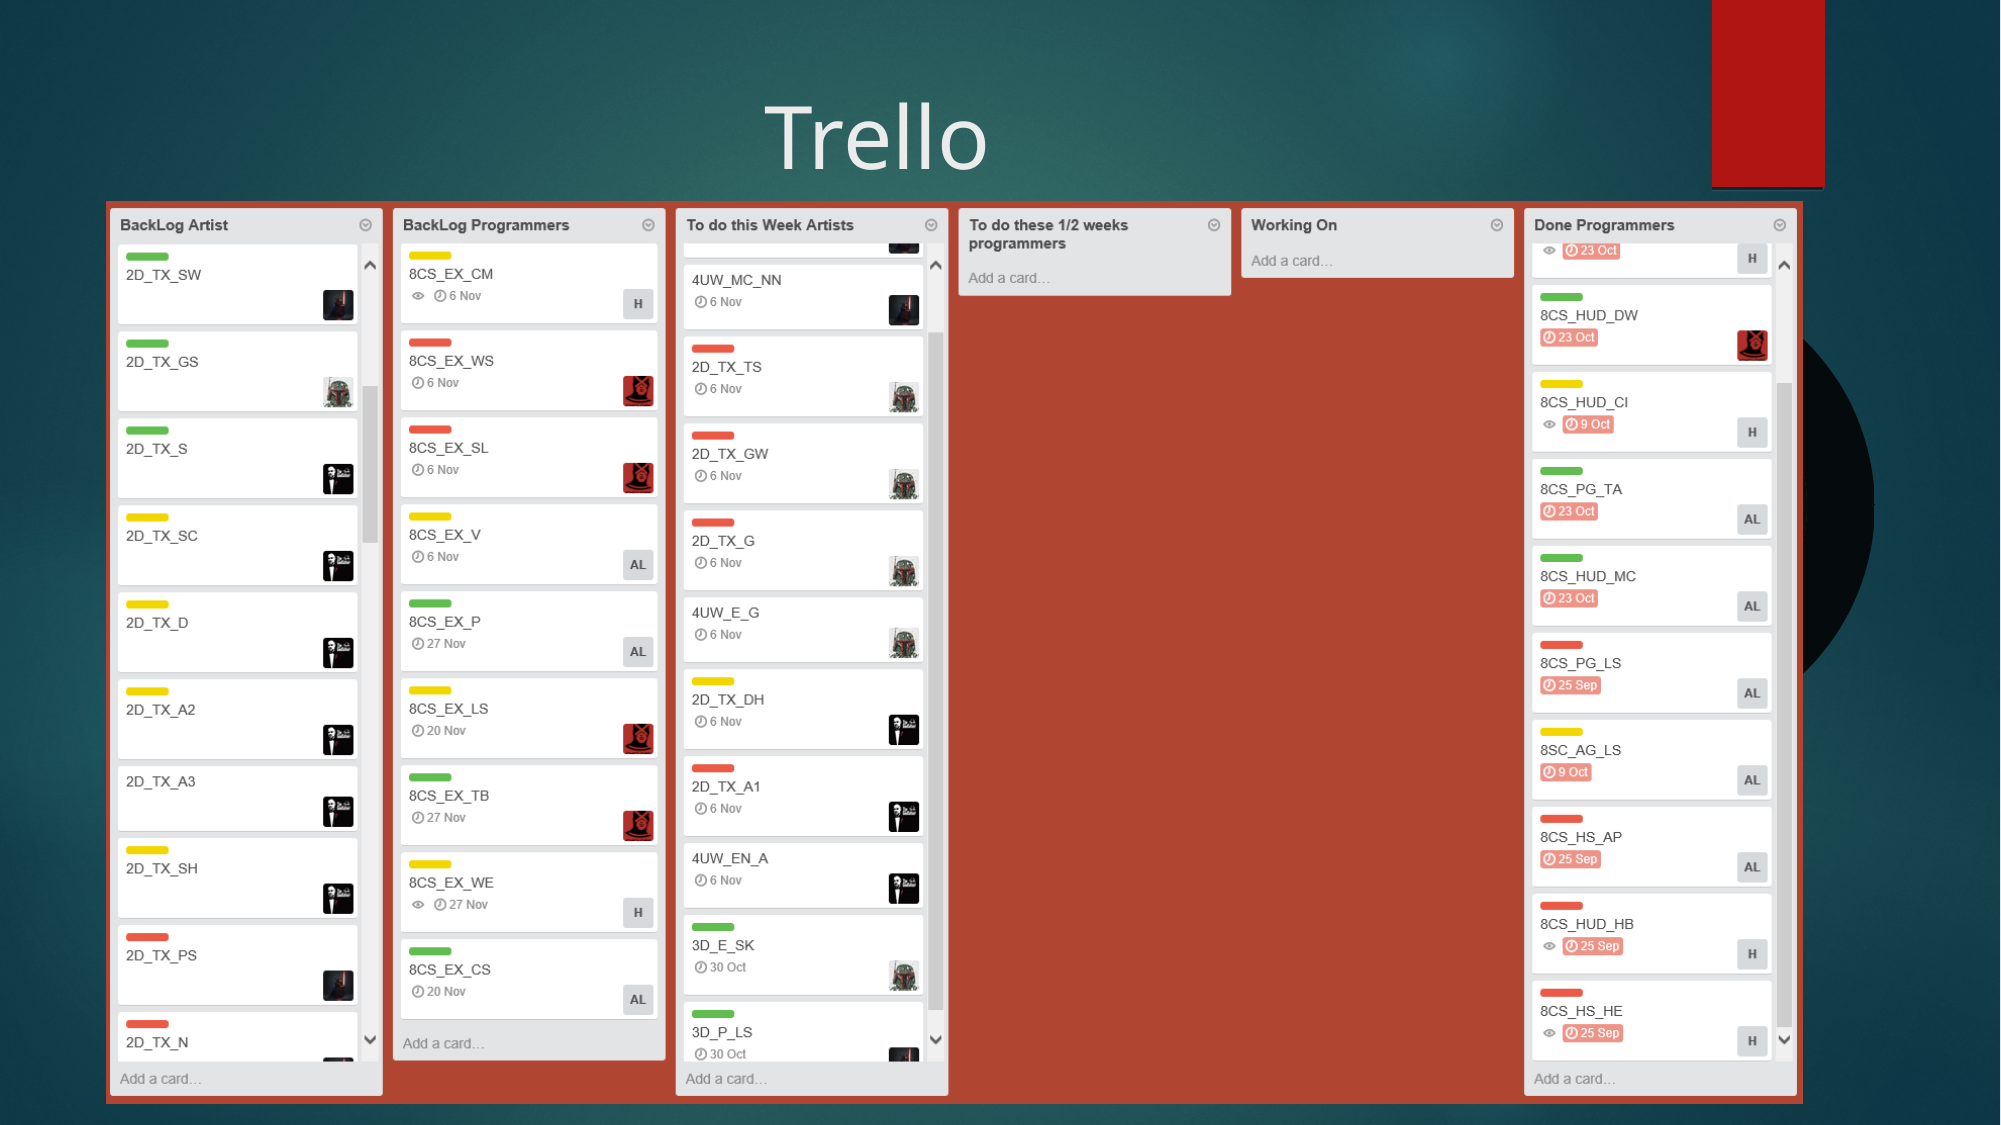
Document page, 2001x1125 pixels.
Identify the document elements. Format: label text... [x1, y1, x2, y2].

picture [106, 201, 1803, 1104]
title Trello [106, 74, 1649, 201]
